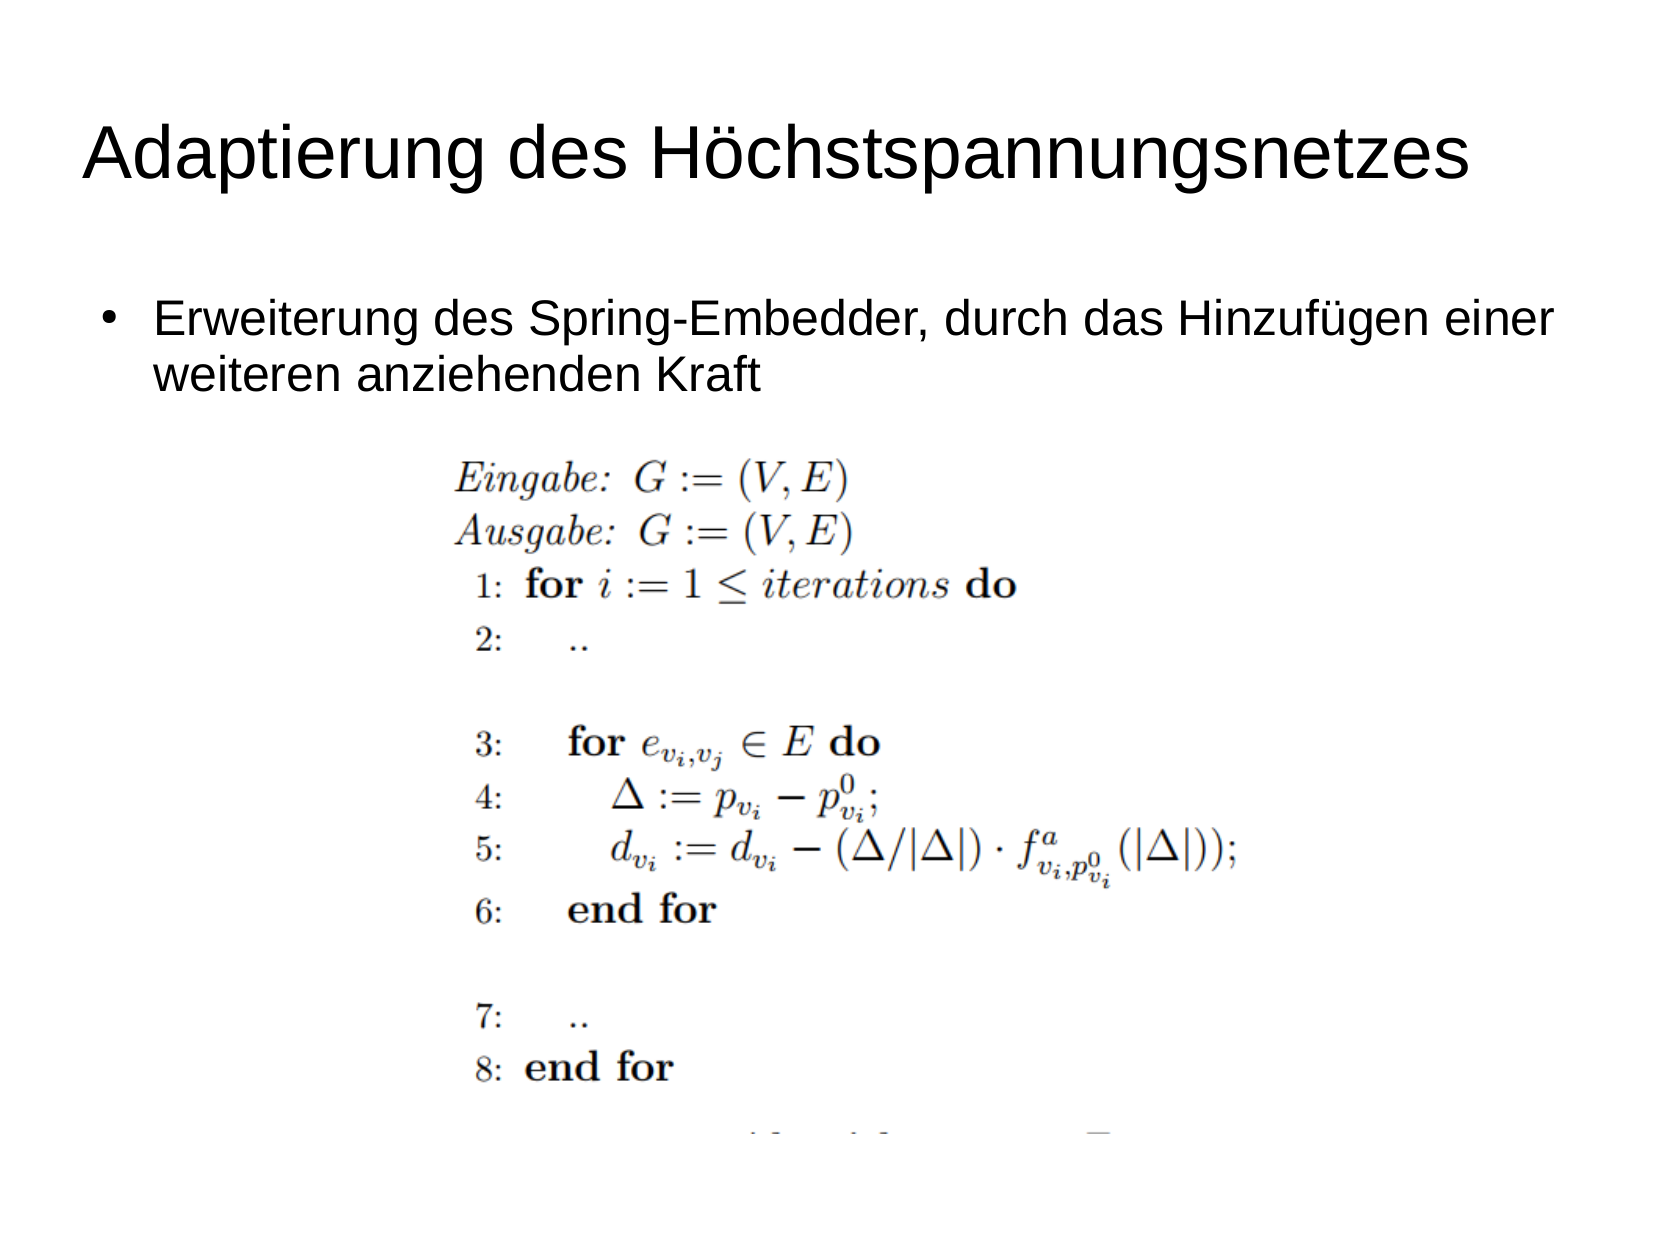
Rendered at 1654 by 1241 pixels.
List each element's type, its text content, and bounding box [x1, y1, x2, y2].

title Adaptierung des Höchstspannungsnetzes [82, 49, 1571, 257]
list Erweiterung des Spring-Embedder, durch das Hinzufügen einer weiteren anziehenden Kraft [82, 290, 1571, 1109]
picture [425, 429, 1300, 1134]
